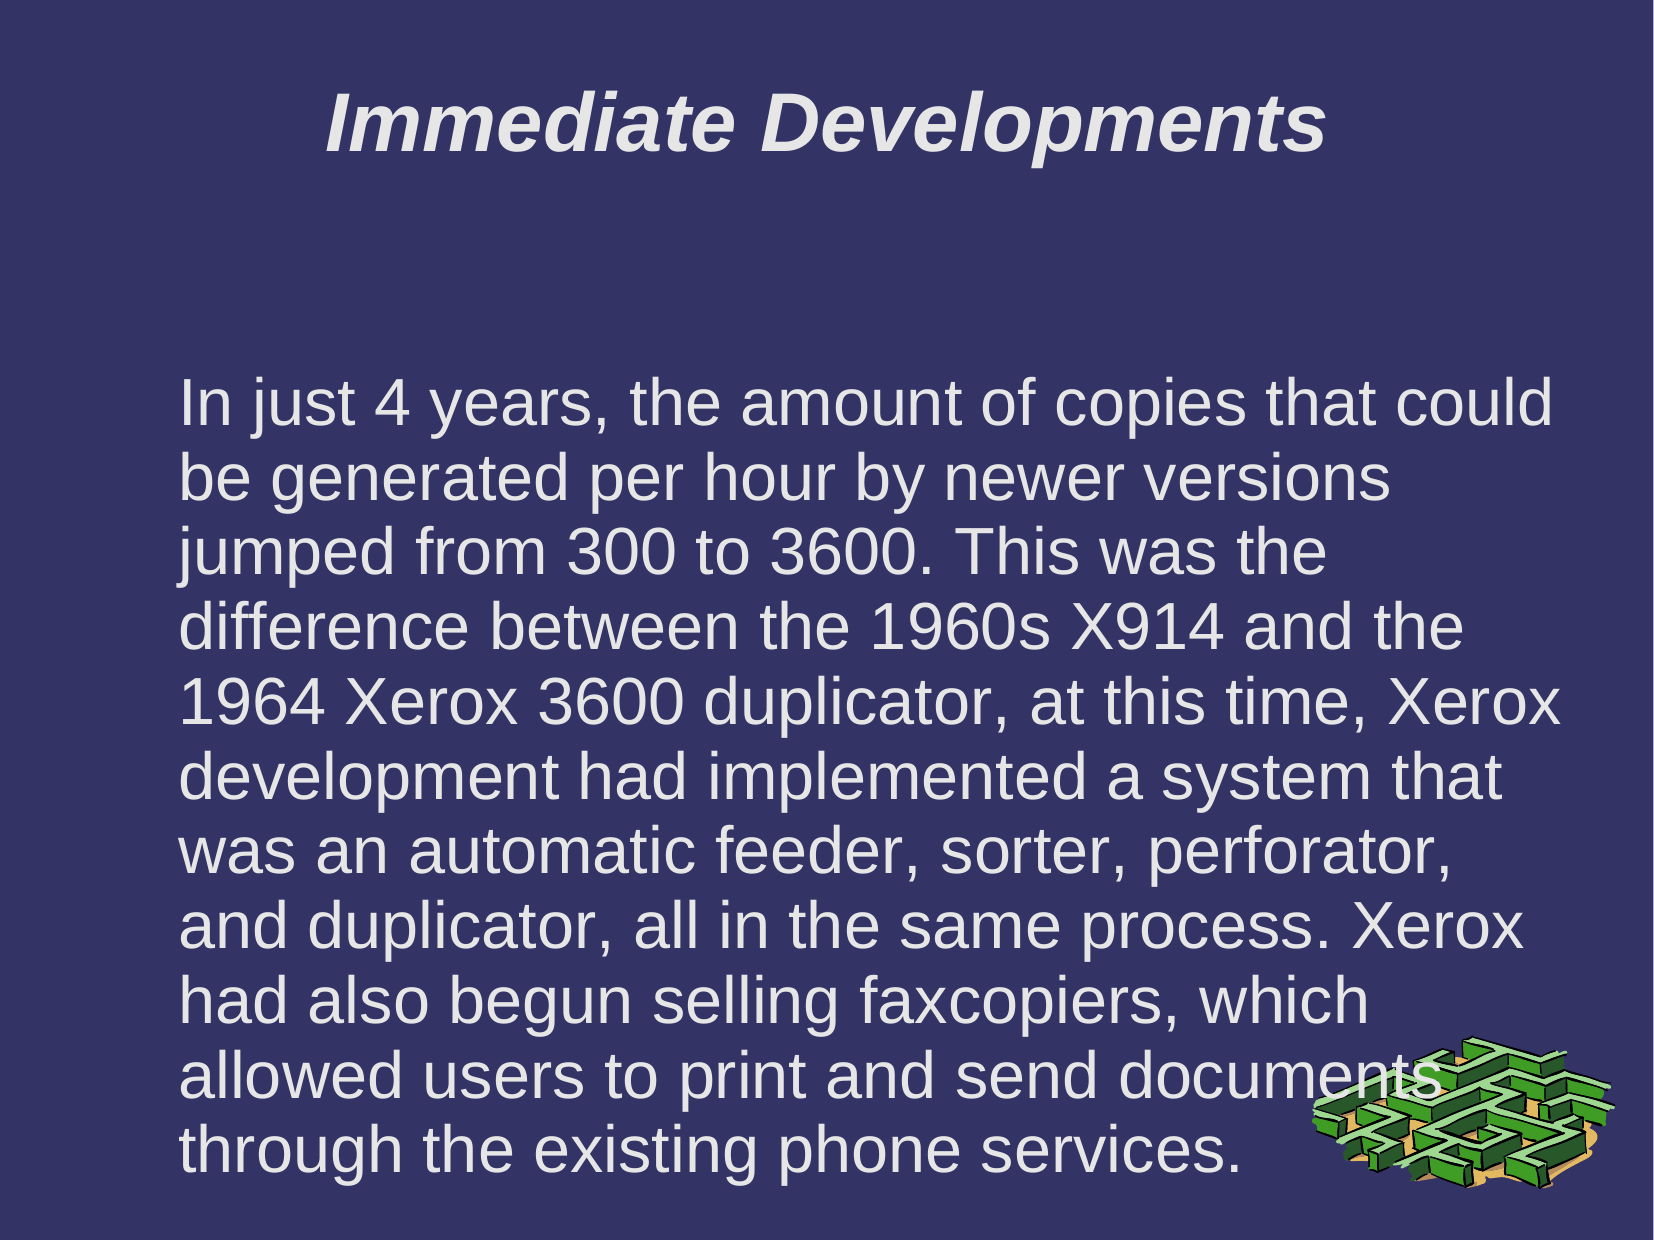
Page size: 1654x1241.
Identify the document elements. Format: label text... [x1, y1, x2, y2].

list In just 4 years, the amount of copies that could be generated per hour by newer versions jumped from 300 to 3600. This was the difference between the 1960s X914 and the 1964 Xerox 3600 duplicator, at this time, Xerox development had implemented a system that was an automatic feeder, sorter, perforator, and duplicator, all in the same process. Xerox had also begun selling faxcopiers, which allowed users to print and send documents through the existing phone services. [178, 364, 1570, 1188]
title Immediate Developments [121, 19, 1534, 227]
